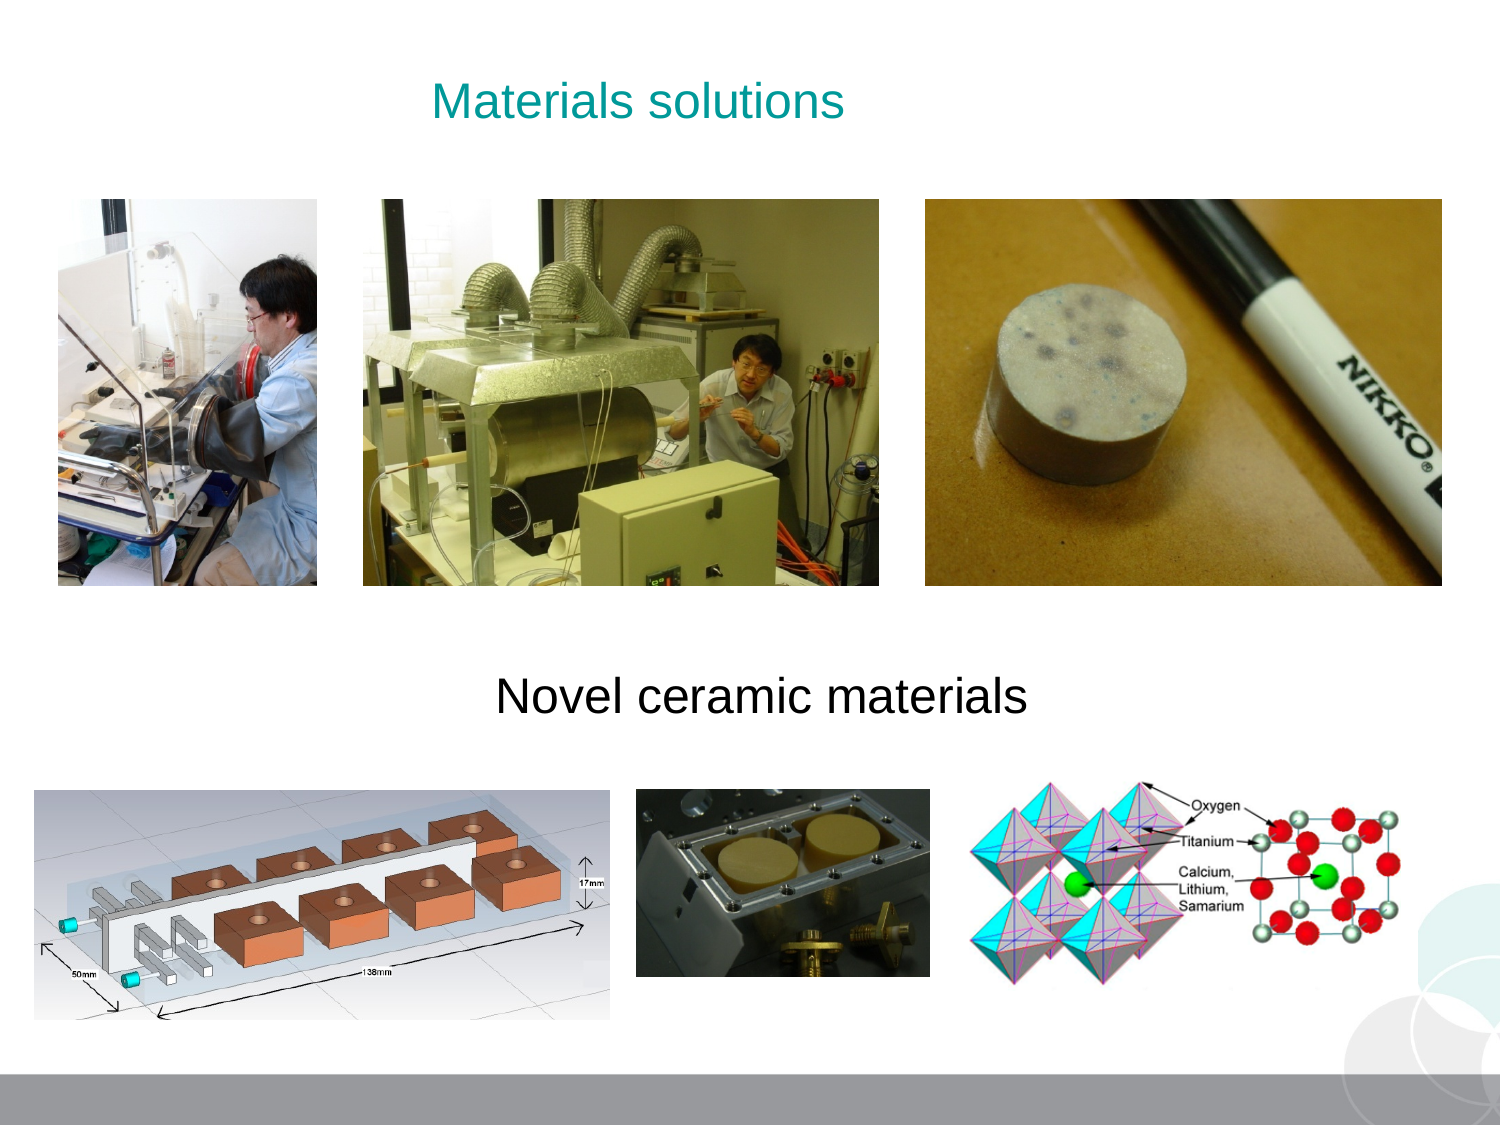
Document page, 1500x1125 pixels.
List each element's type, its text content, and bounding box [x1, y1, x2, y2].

picture [58, 199, 317, 586]
text_box Novel ceramic materials [480, 656, 1044, 732]
picture [363, 199, 879, 586]
picture [925, 199, 1442, 586]
text_box Materials solutions [351, 23, 926, 174]
picture [0, 773, 1500, 1125]
